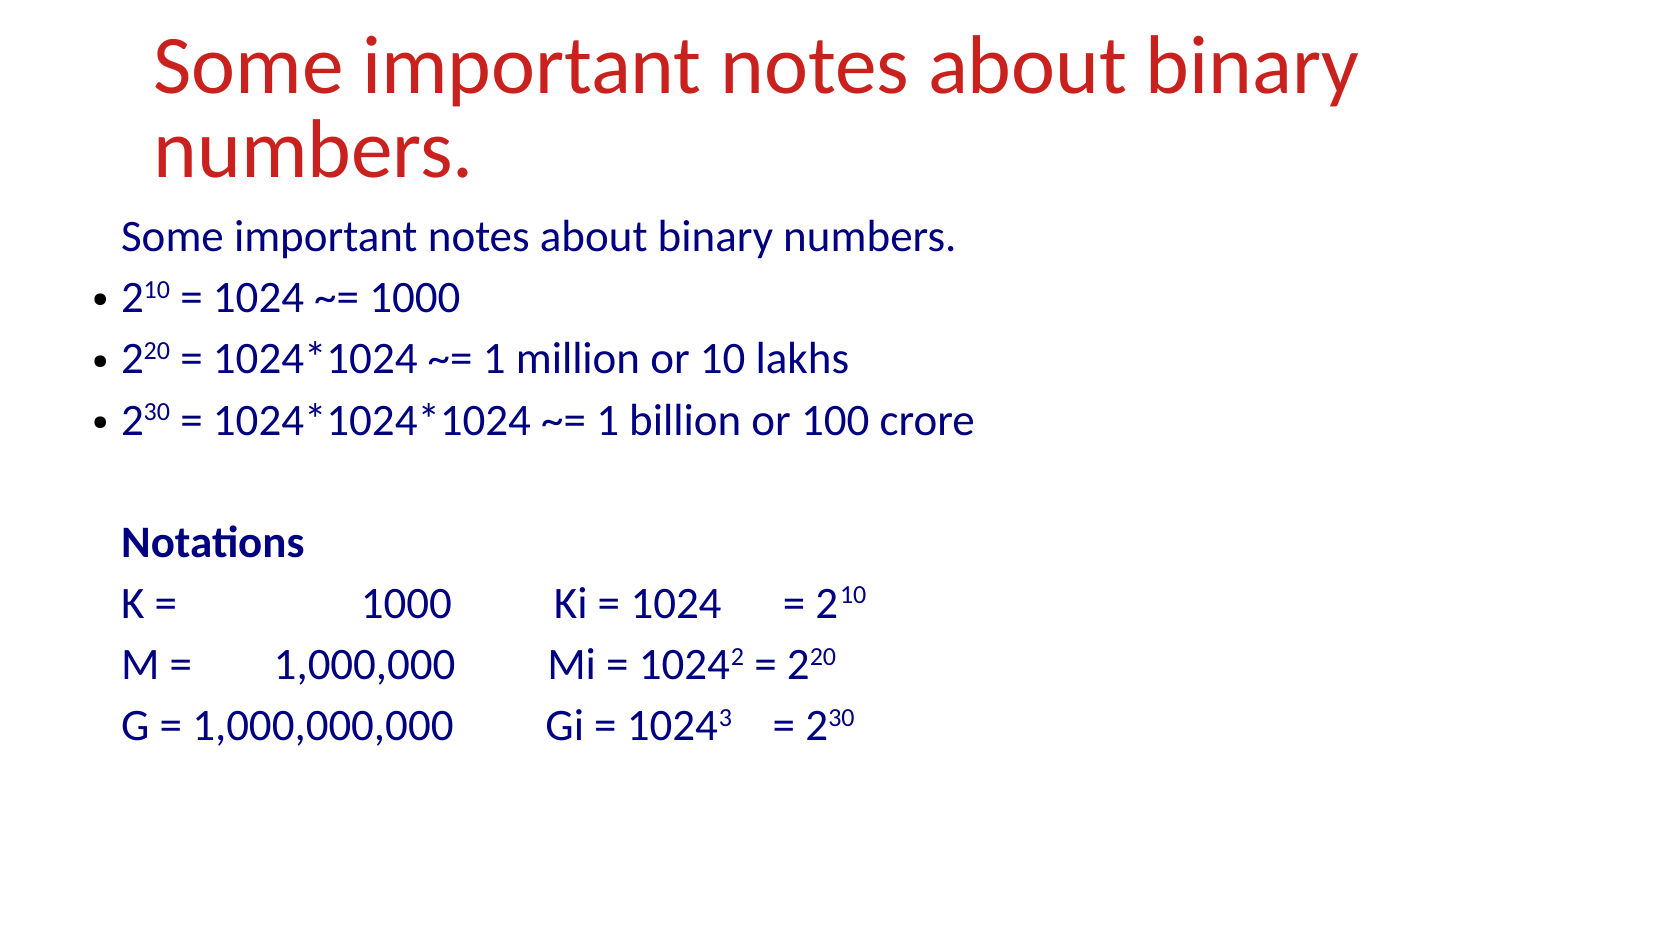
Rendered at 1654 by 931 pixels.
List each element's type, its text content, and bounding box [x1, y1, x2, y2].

list Some important notes about binary numbers. 210 = 1024 ~= 1000 220 = 1024*1024 ~= 1 million or 10 lakhs 230 = 1024*1024*1024 ~= 1 billion or 100 crore Notations K = 1000 Ki = 1024 = 210 M = 1,000,000 Mi = 10242 = 220 G = 1,000,000,000 Gi = 10243 = 230 [82, 217, 1571, 758]
title Some important notes about binary numbers. [82, 31, 1571, 199]
